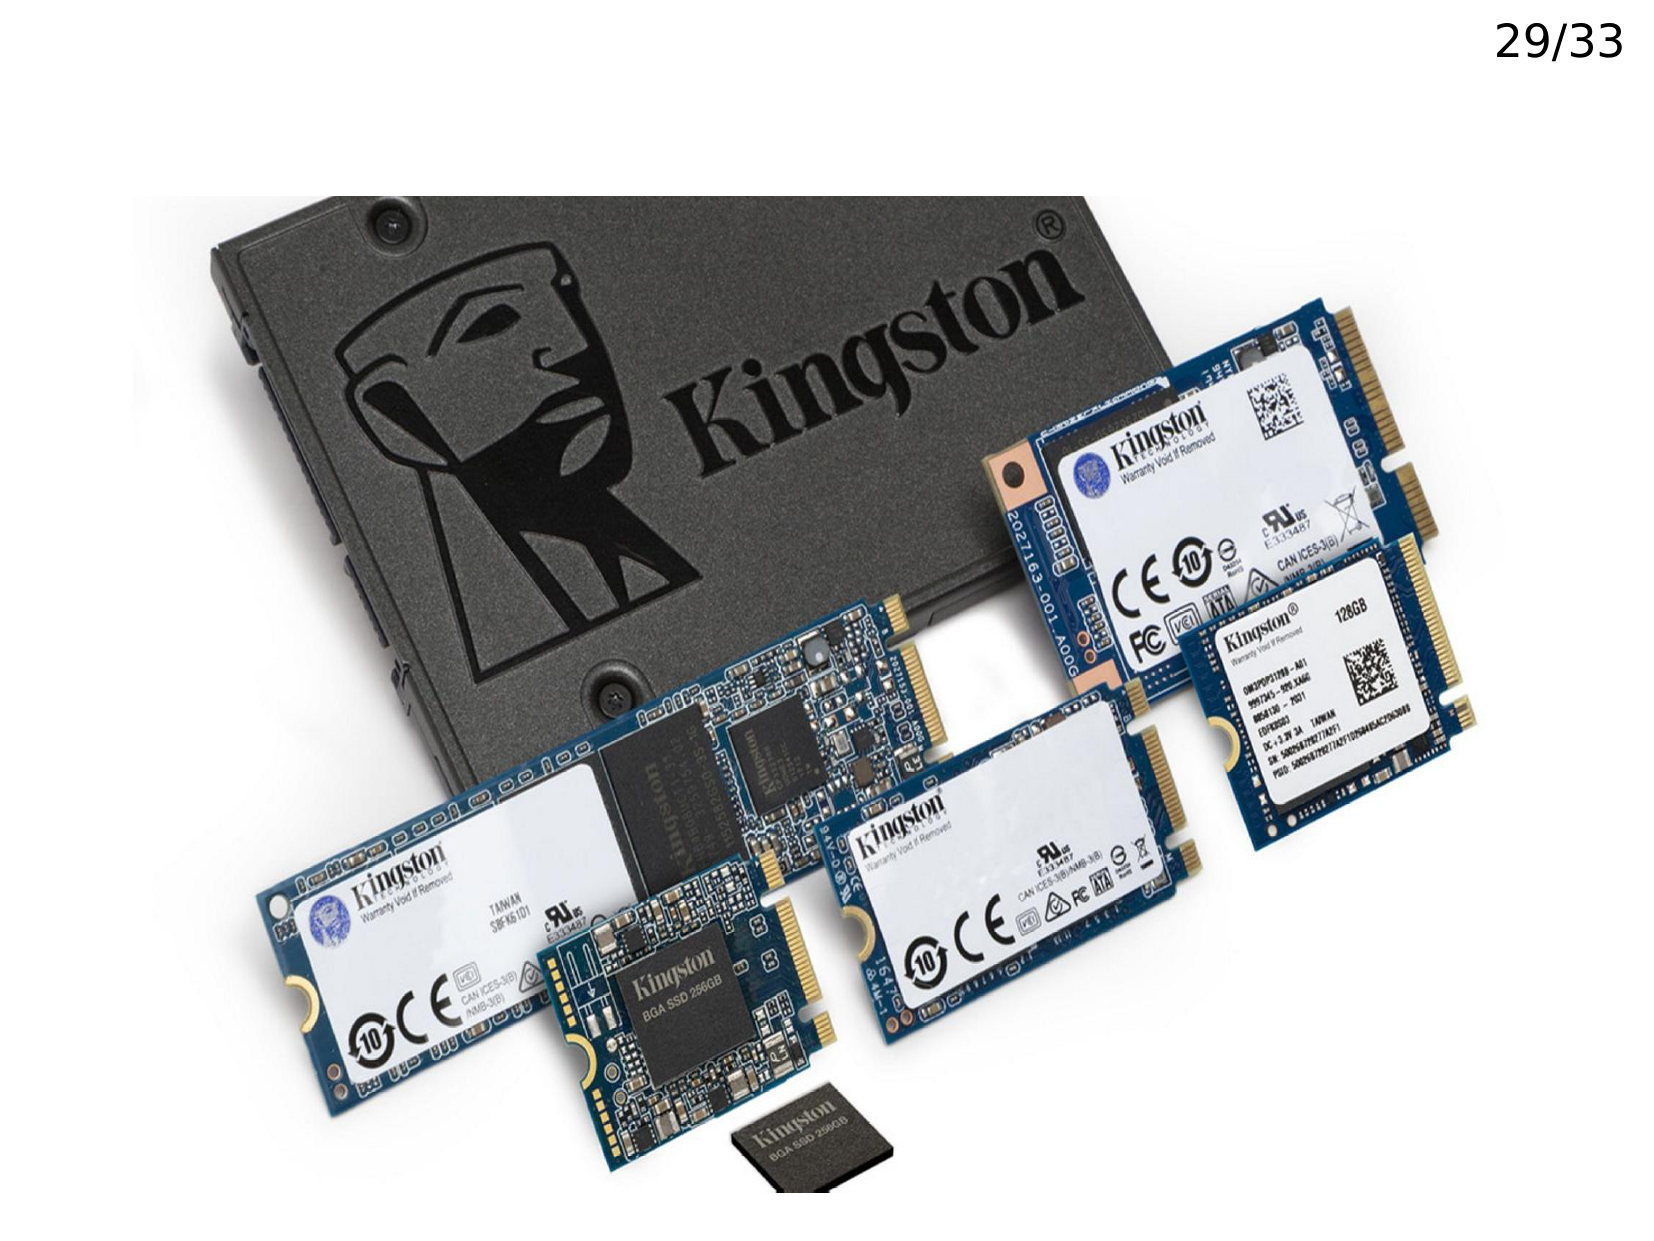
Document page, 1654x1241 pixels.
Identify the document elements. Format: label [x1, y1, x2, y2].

picture [49, 196, 1607, 1193]
